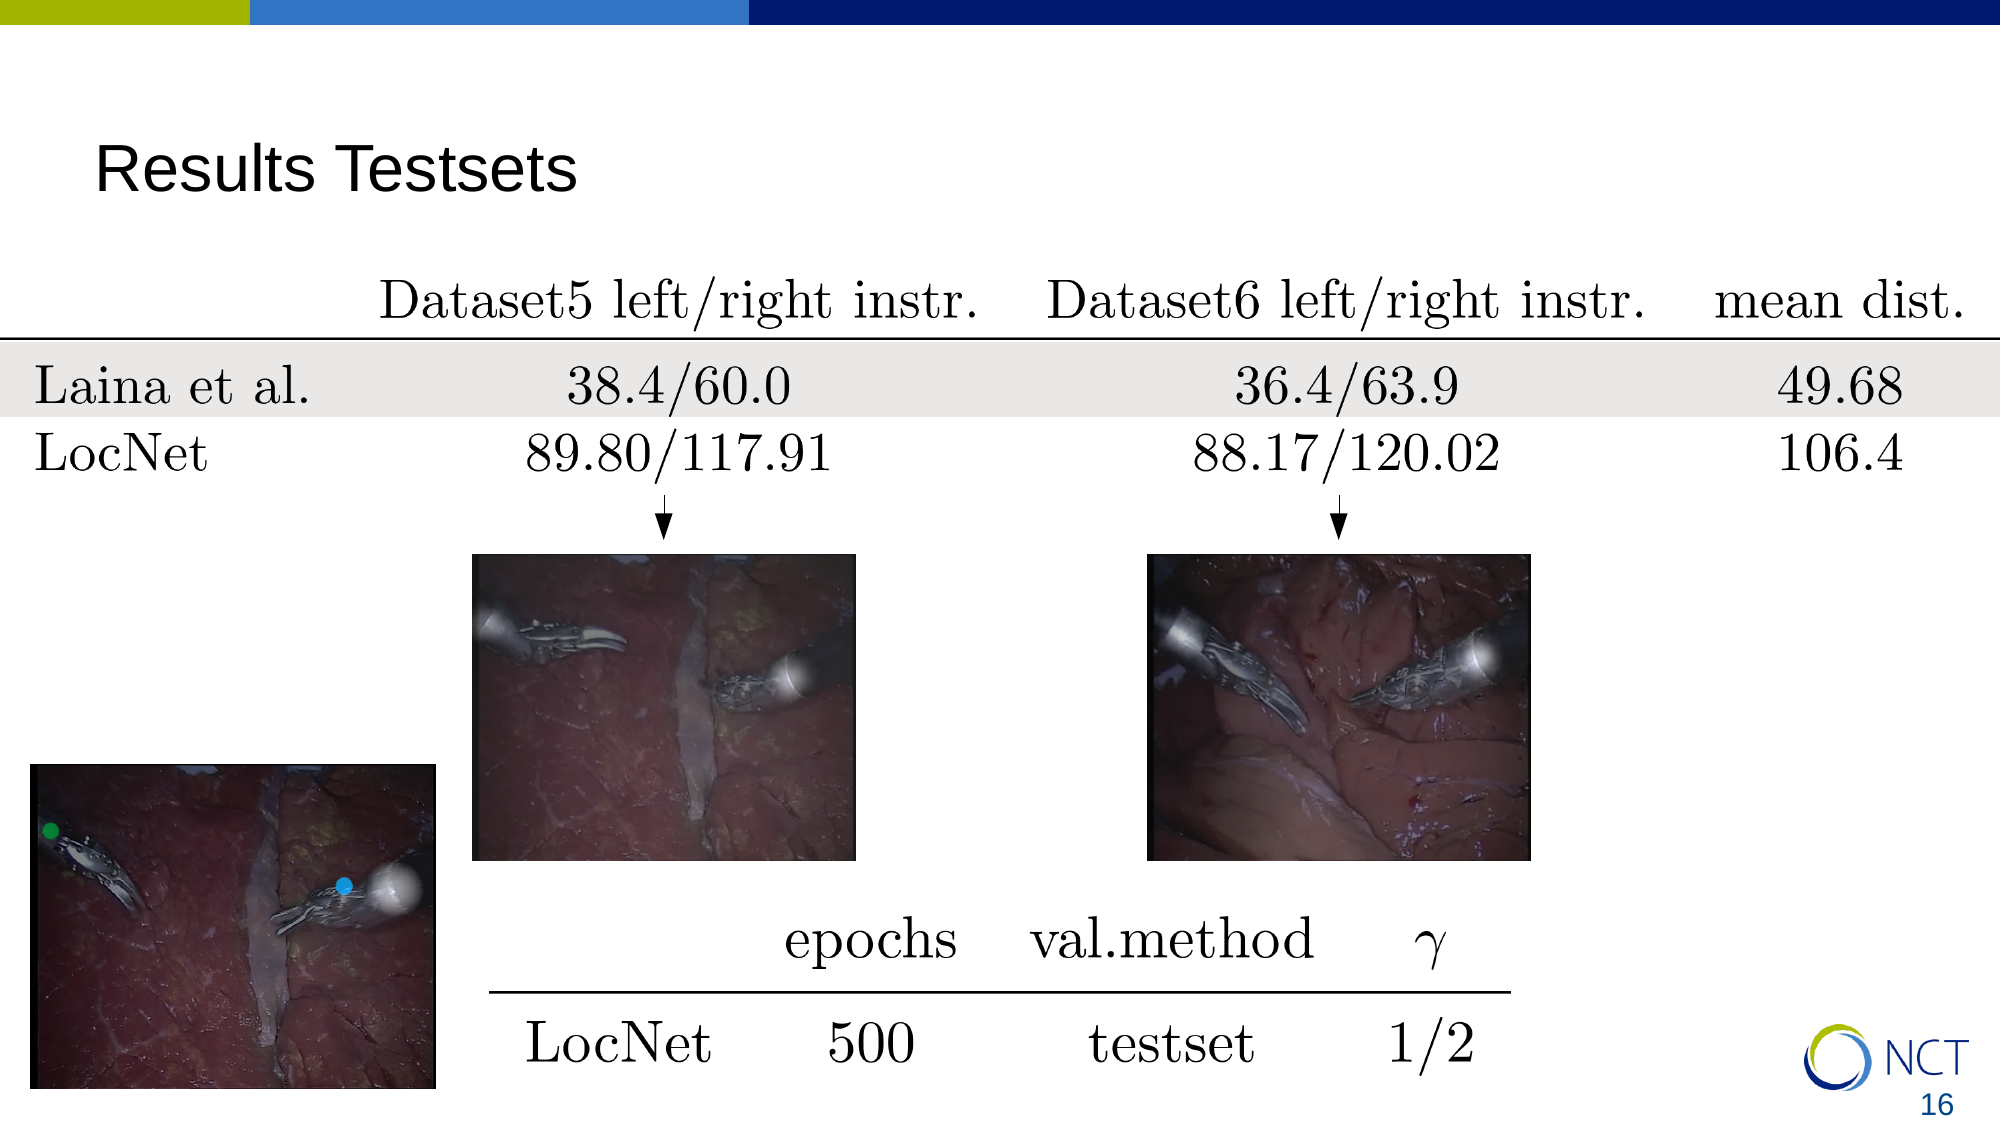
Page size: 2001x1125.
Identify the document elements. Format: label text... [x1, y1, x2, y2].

picture [472, 554, 856, 862]
picture [1147, 554, 1531, 862]
picture [489, 916, 1511, 1096]
picture [1804, 1024, 1969, 1091]
picture [0, 254, 2000, 485]
text_box 16 [1905, 1080, 1981, 1125]
title Results Testsets [94, 75, 1886, 254]
picture [30, 764, 436, 1090]
